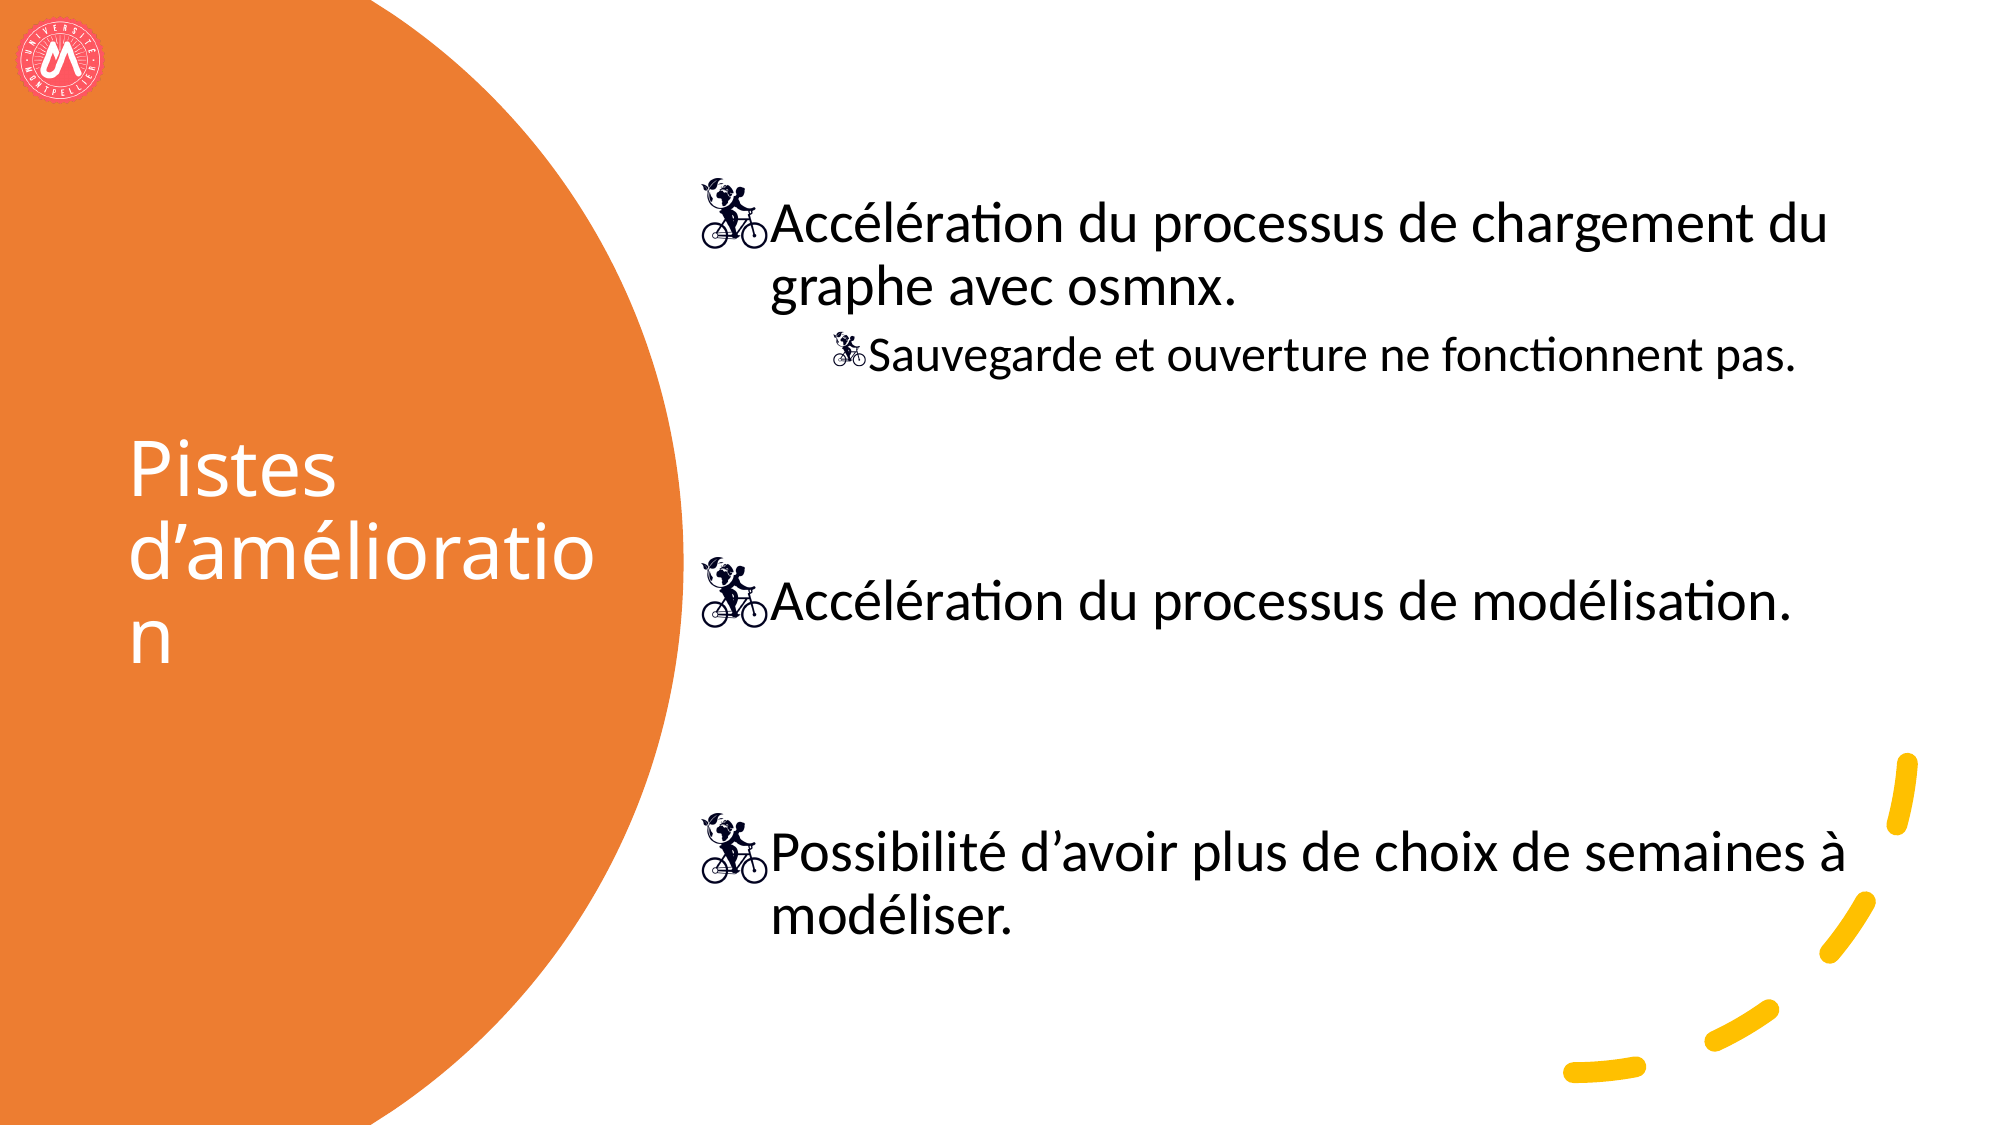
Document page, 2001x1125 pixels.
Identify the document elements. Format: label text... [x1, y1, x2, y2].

title Pistes d’amélioration [112, 189, 638, 921]
picture [691, 554, 772, 629]
text_box [0, 0, 2000, 1125]
picture [691, 175, 772, 250]
list Accélération du processus de chargement du graphe avec osmnx. Sauvegarde et ouverture ne fonctionnent pas. Accélération du processus de modélisation. Possibilité d’avoir plus de choix de semaines à modéliser. [755, 175, 1889, 1092]
picture [691, 810, 772, 885]
picture [15, 16, 105, 104]
picture [828, 330, 868, 367]
